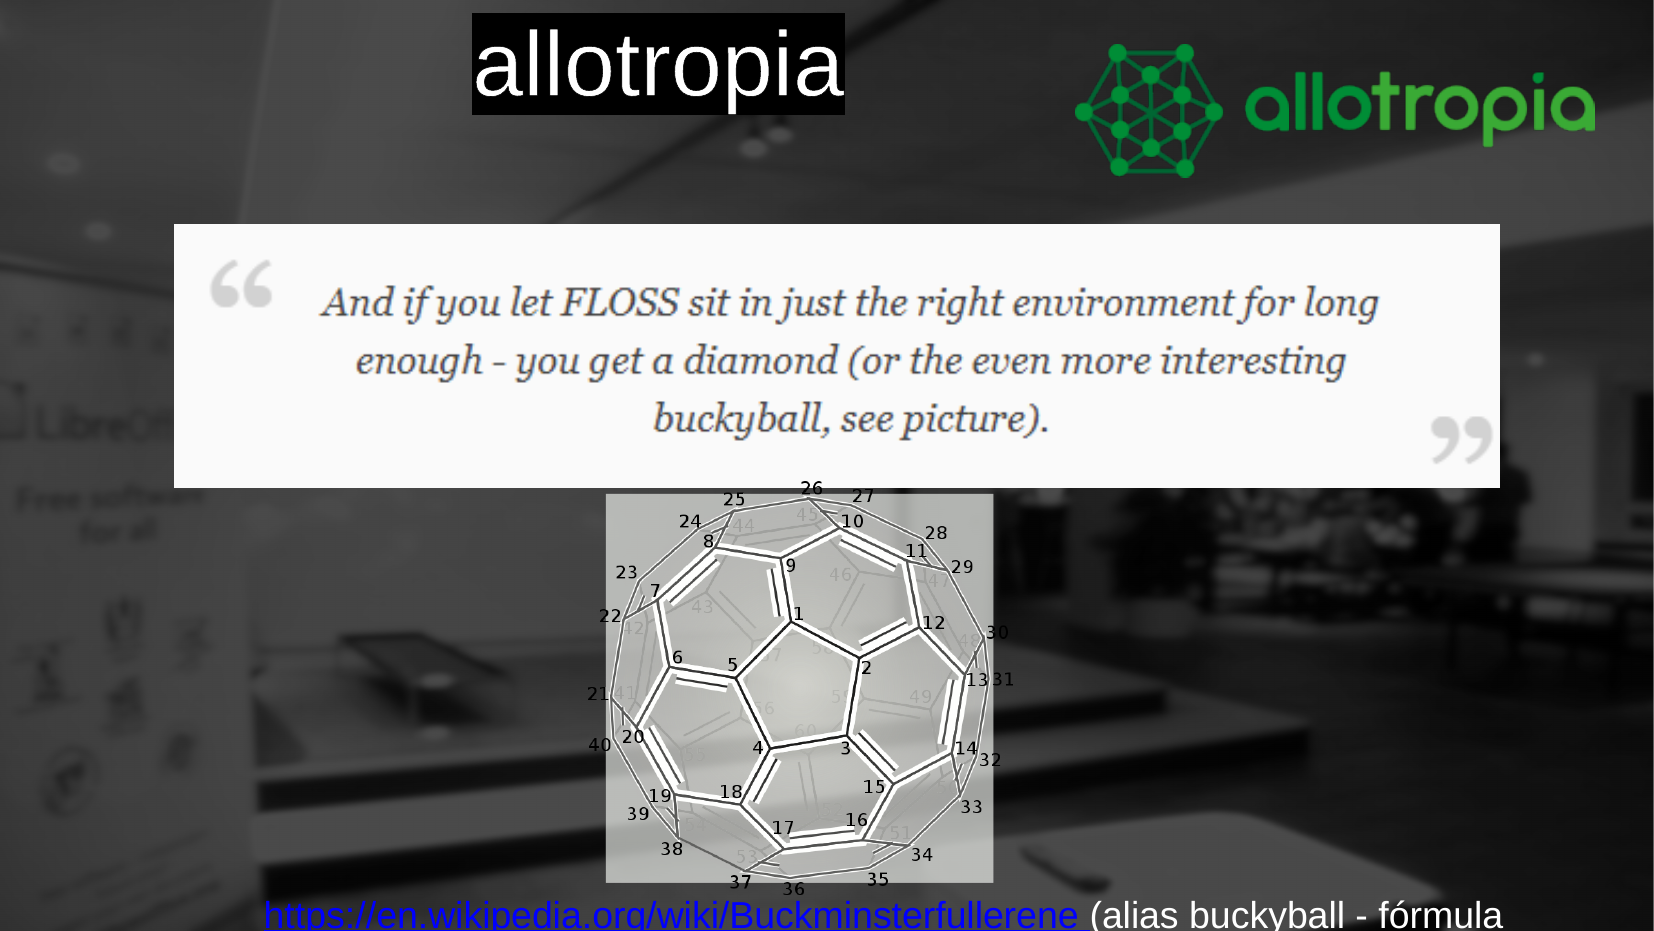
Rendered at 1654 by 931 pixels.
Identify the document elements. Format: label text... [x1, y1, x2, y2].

picture [0, 0, 1654, 931]
text_box https://en.wikipedia.org/wiki/Buckminsterfullerene (alias buckyball - fórmula C60) [219, 883, 1548, 931]
title allotropia [82, 0, 1235, 133]
